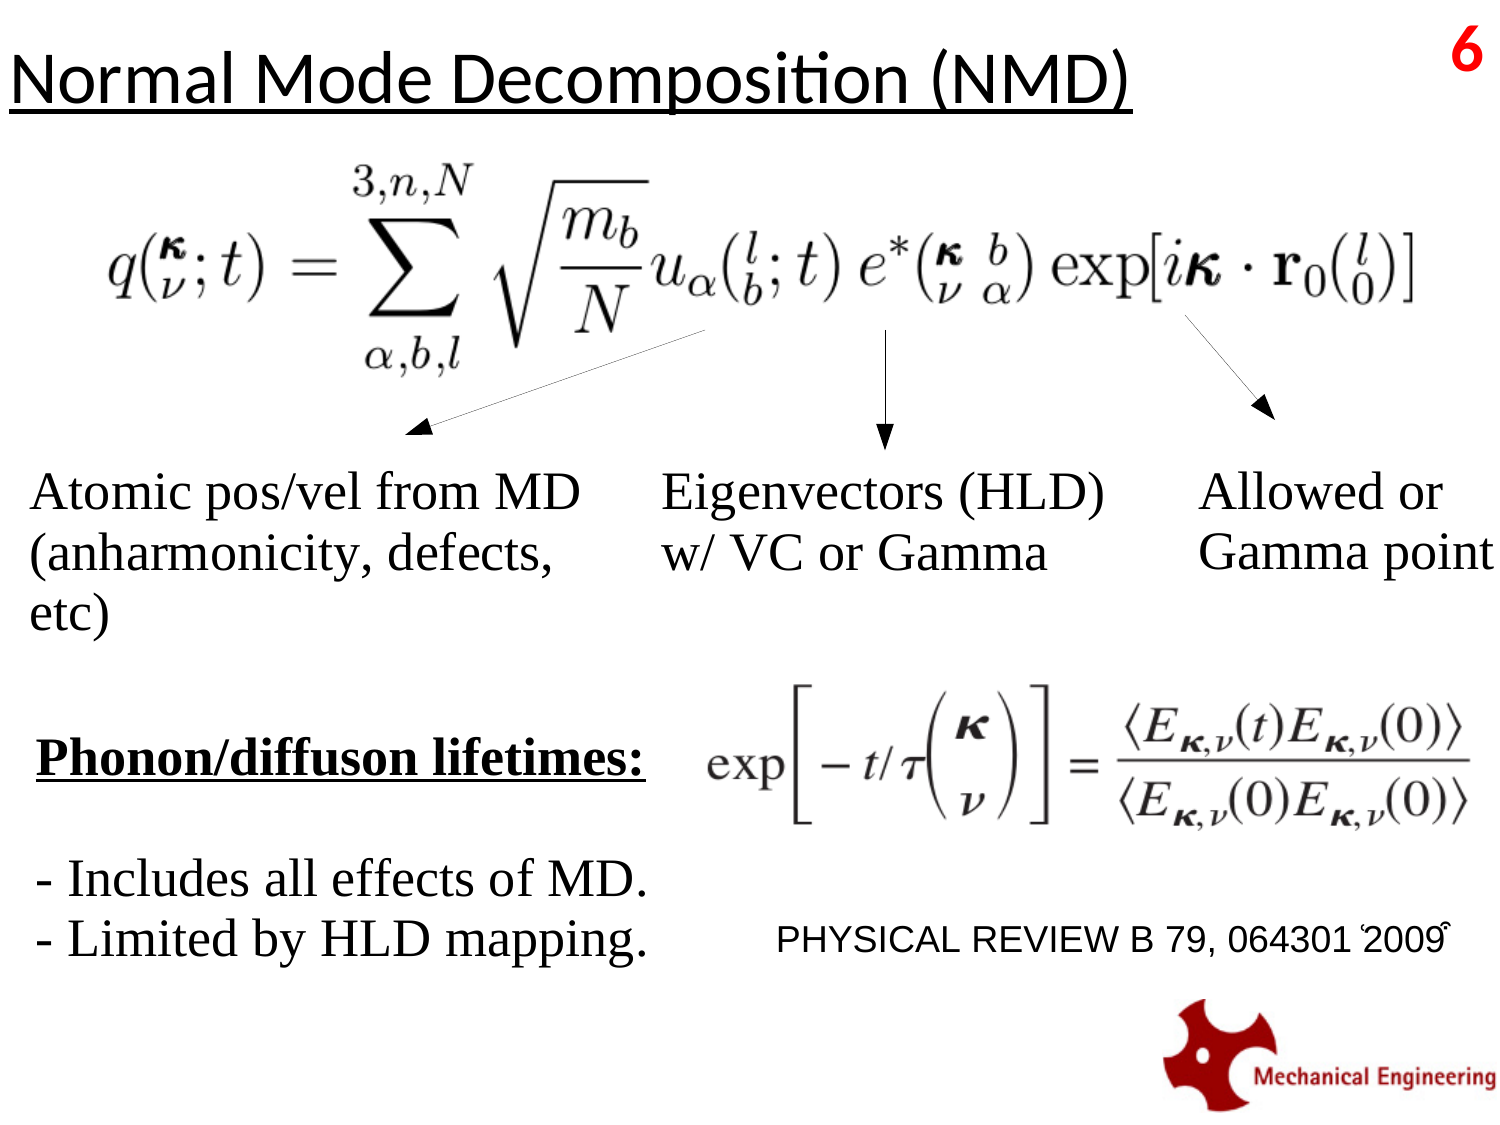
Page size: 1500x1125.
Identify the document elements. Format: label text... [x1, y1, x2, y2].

text_box Atomic pos/vel from MD (anharmonicity, defects, etc) [15, 450, 646, 676]
title Normal Mode Decomposition (NMD) [0, 0, 1374, 168]
picture [1162, 999, 1497, 1113]
text_box PHYSICAL REVIEW B 79, 064301 ͑2009͒ [760, 911, 1461, 969]
text_box 6 [1435, 0, 1500, 93]
picture [680, 665, 1476, 845]
text_box Eigenvectors (HLD) w/ VC or Gamma [647, 450, 1177, 616]
picture [75, 134, 1426, 391]
text_box Allowed or Gamma point [1183, 450, 1500, 615]
text_box Phonon/diffuson lifetimes: - Includes all effects of MD. - Limited by HLD mapping. [20, 720, 691, 977]
